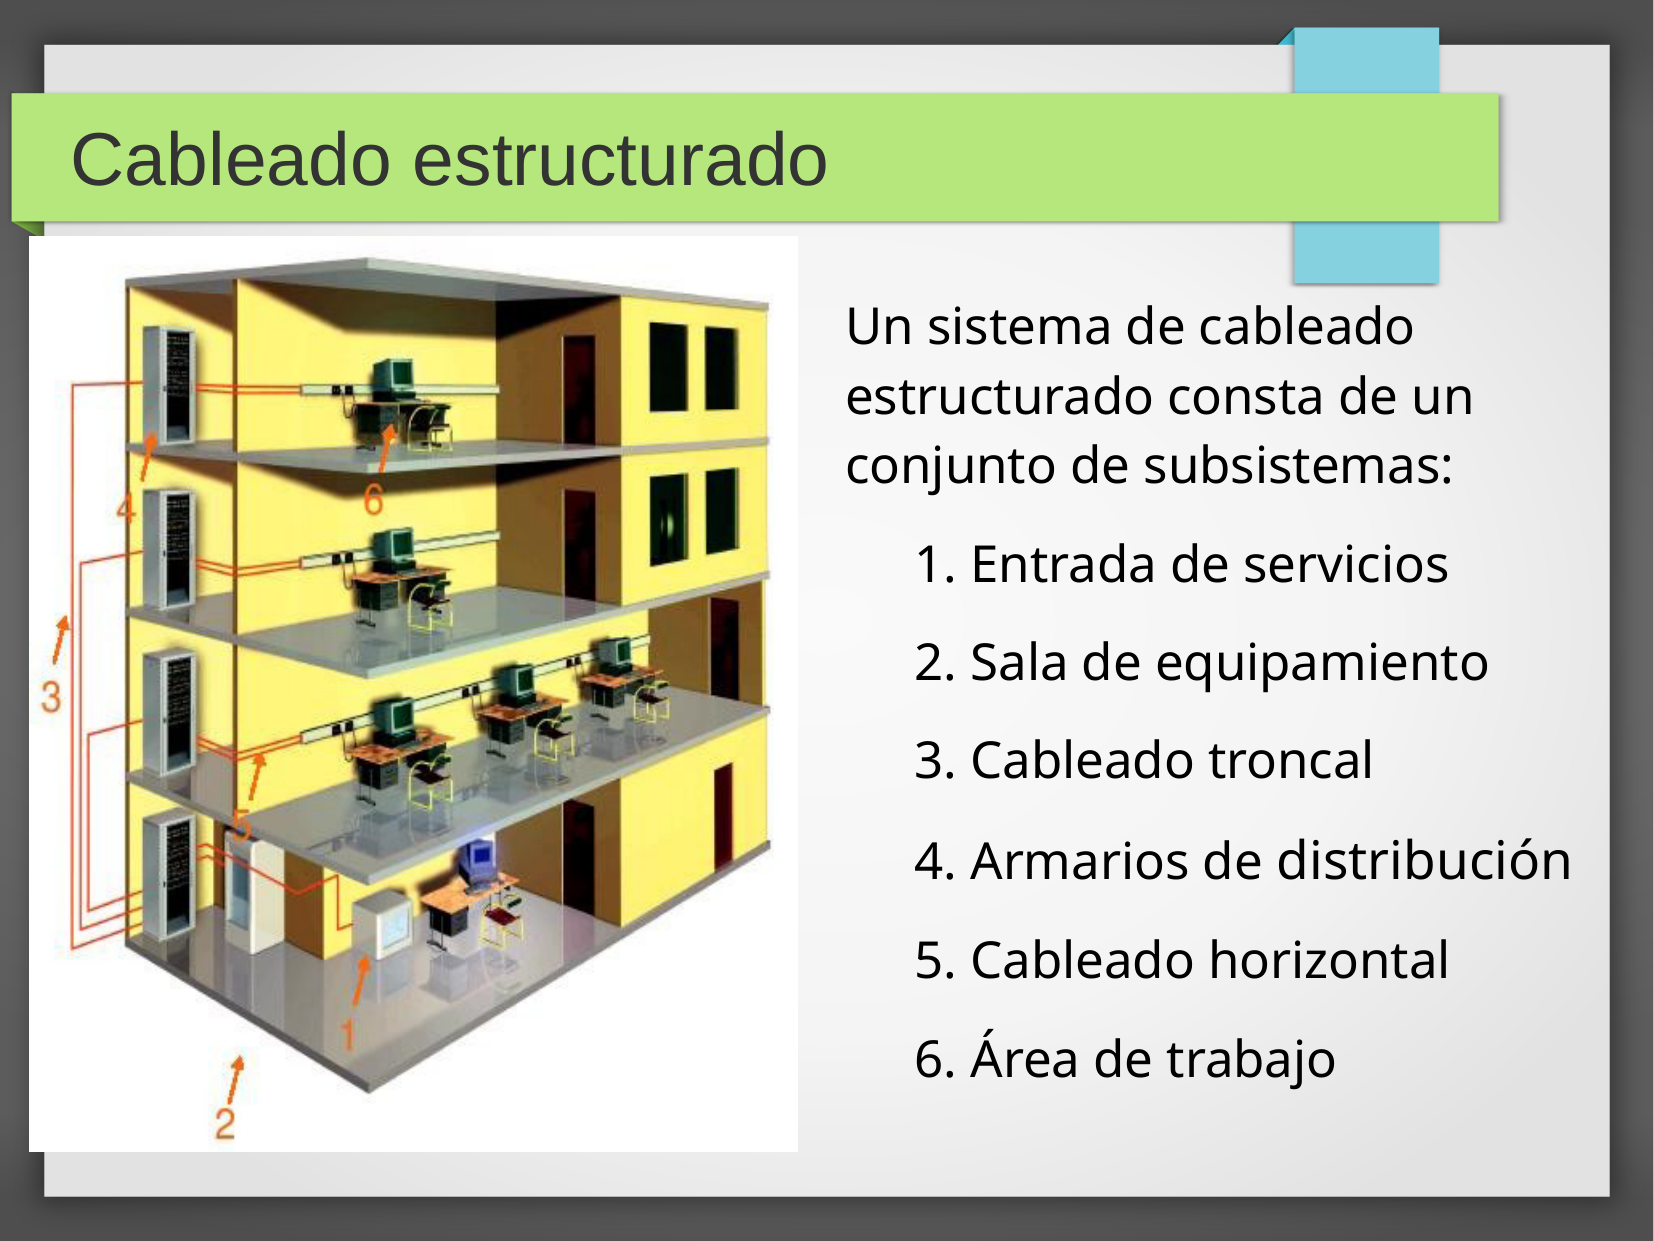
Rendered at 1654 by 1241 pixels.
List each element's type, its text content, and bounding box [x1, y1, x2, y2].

title Cableado estructurado [70, 106, 1229, 213]
picture [0, 0, 1654, 1241]
list Un sistema de cableado estructurado consta de un conjunto de subsistemas: 1. Entrada de servicios 2. Sala de equipamiento 3. Cableado troncal 4. Armarios de distribución 5. Cableado horizontal 6. Área de trabajo [845, 290, 1625, 1094]
